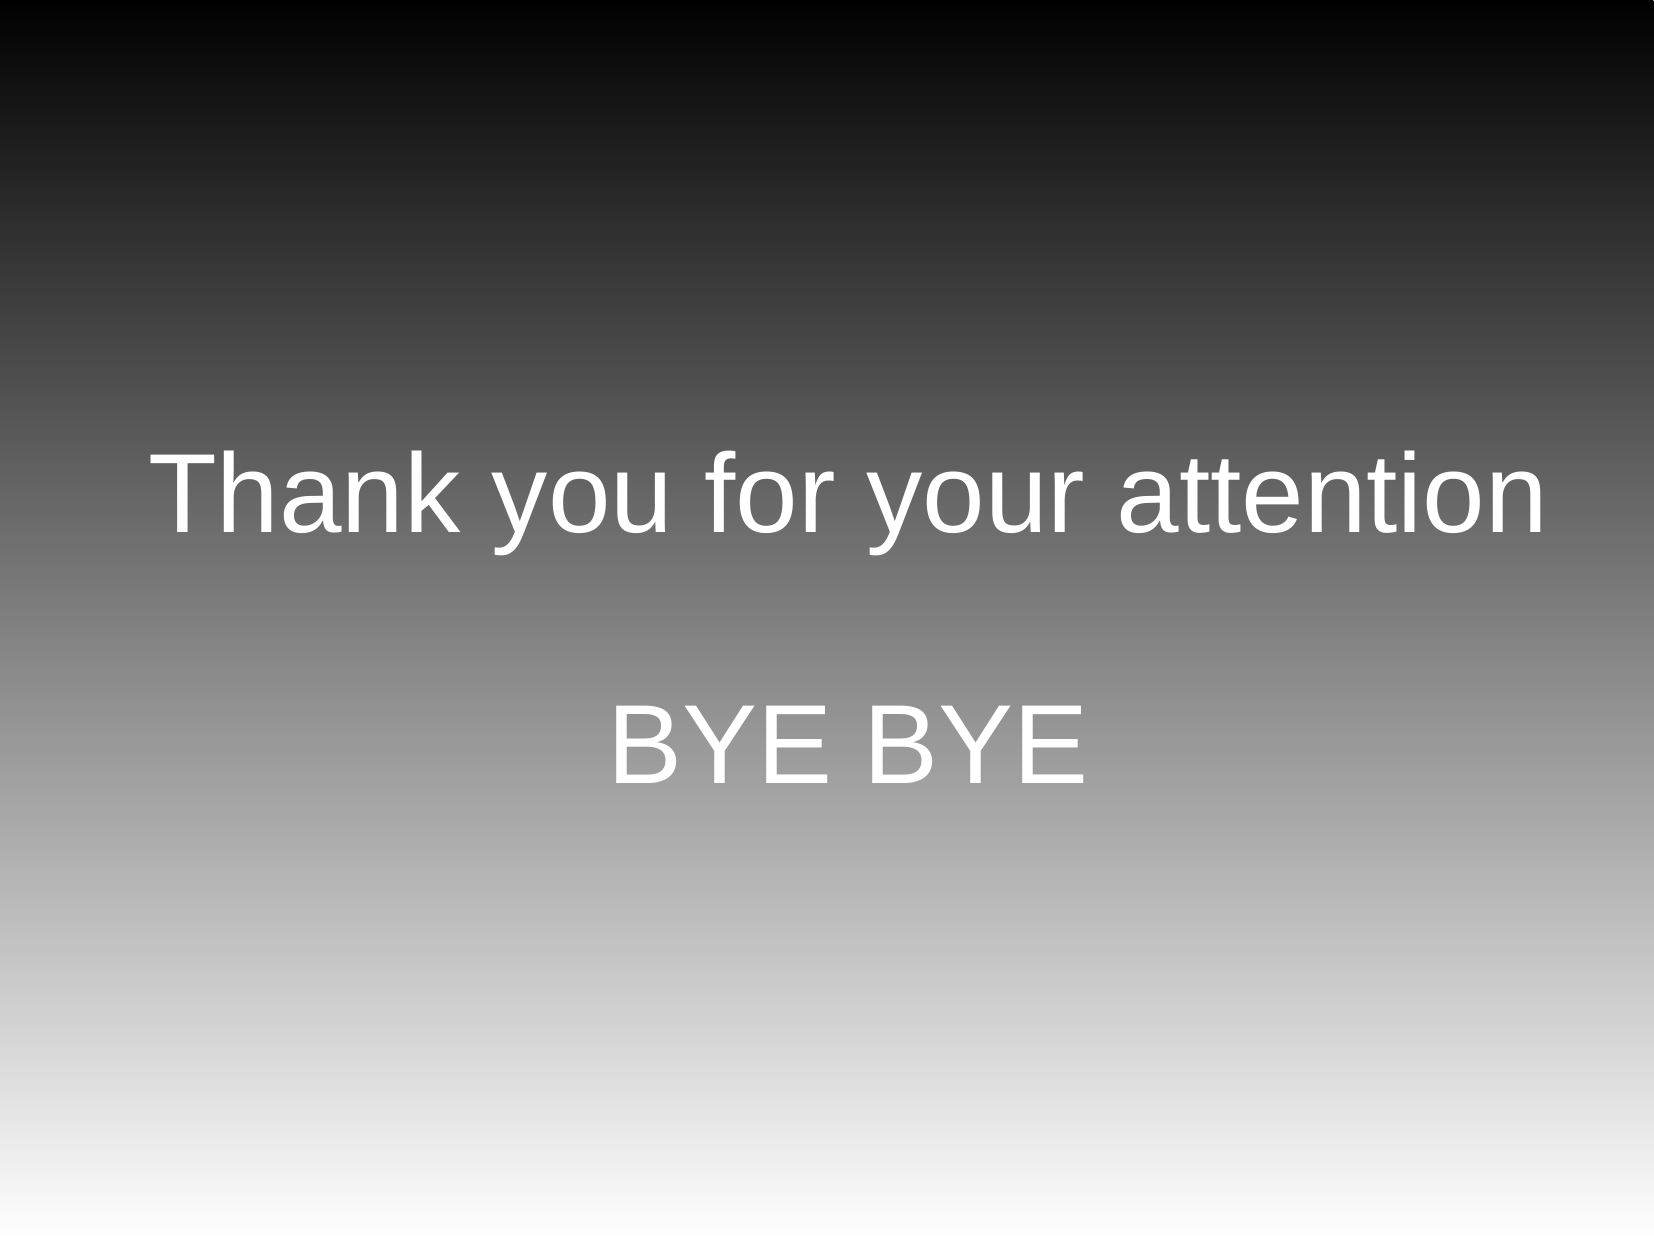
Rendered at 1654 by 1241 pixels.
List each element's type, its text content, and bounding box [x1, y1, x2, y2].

title Thank you for your attention BYE BYE [103, 431, 1593, 808]
